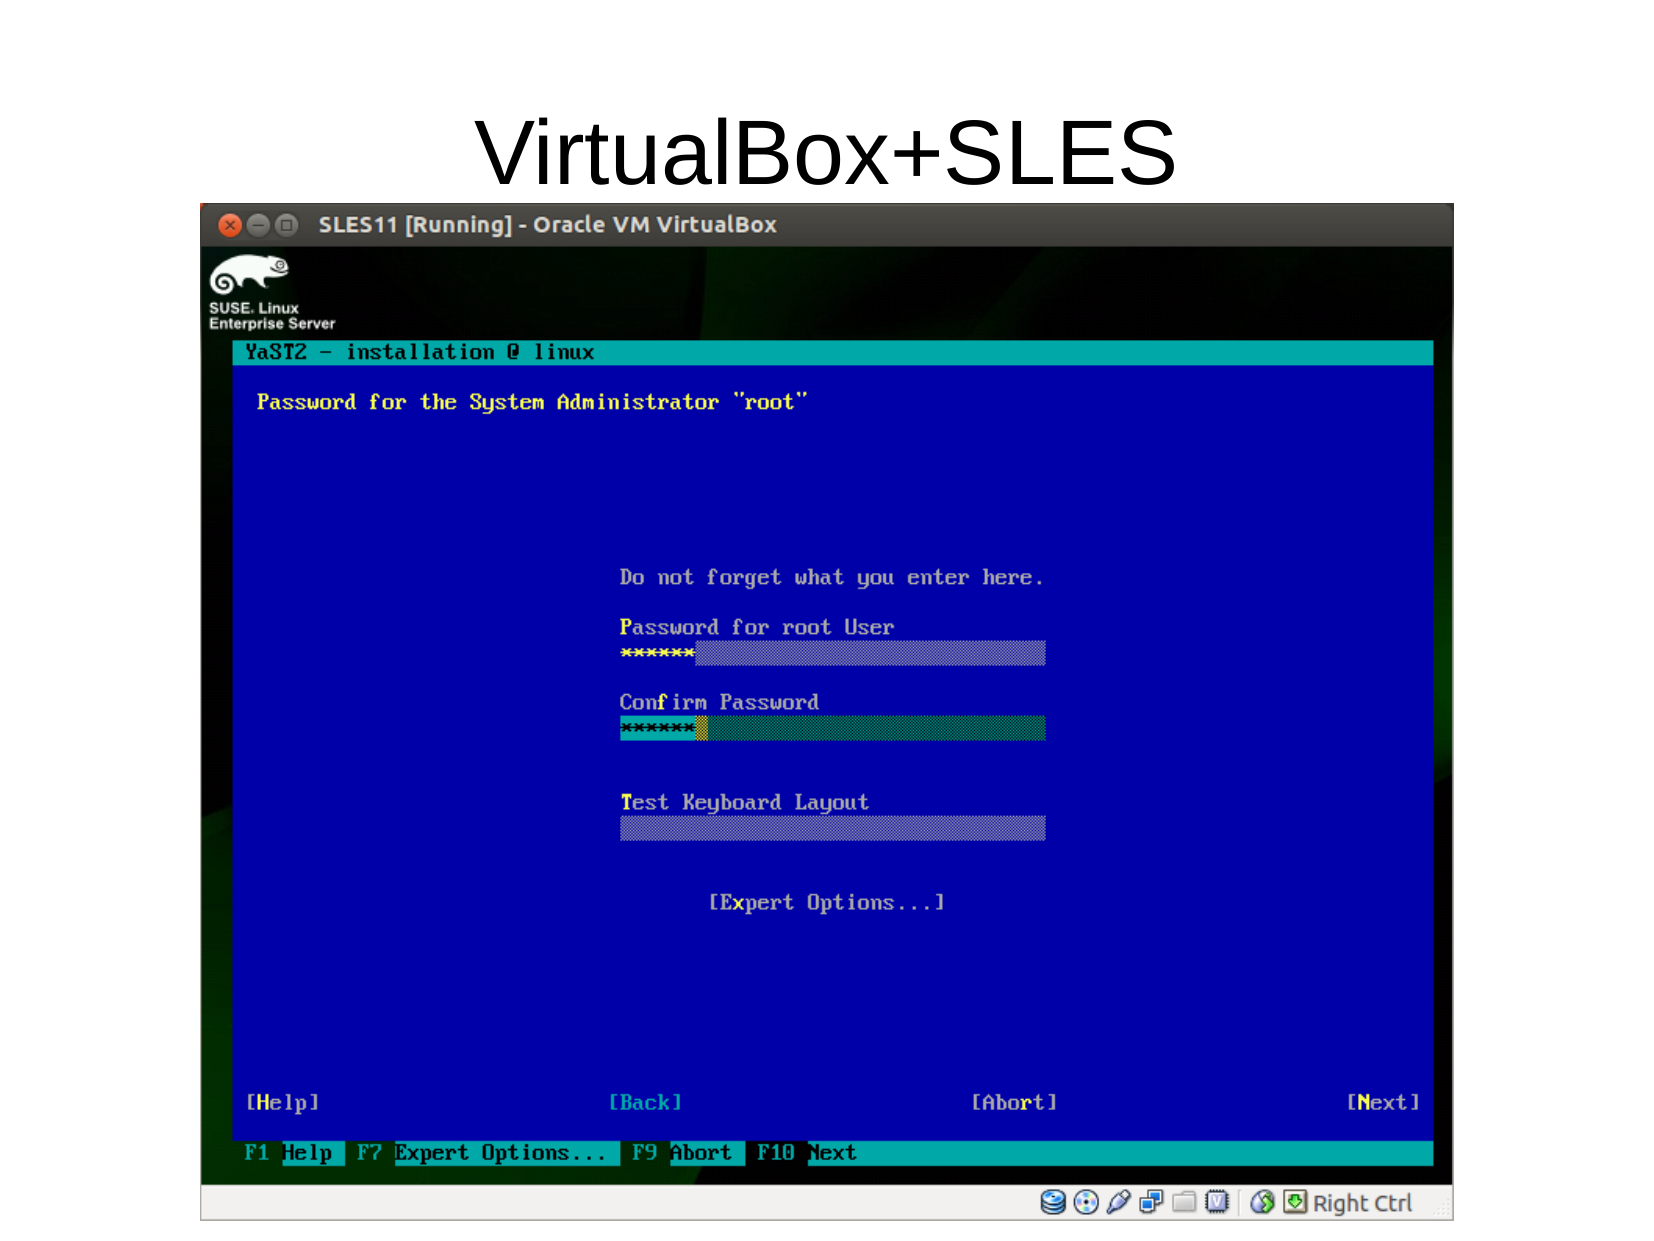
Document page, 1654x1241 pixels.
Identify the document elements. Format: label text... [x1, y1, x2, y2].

picture [200, 203, 1454, 1221]
title VirtualBox+SLES [82, 49, 1571, 257]
